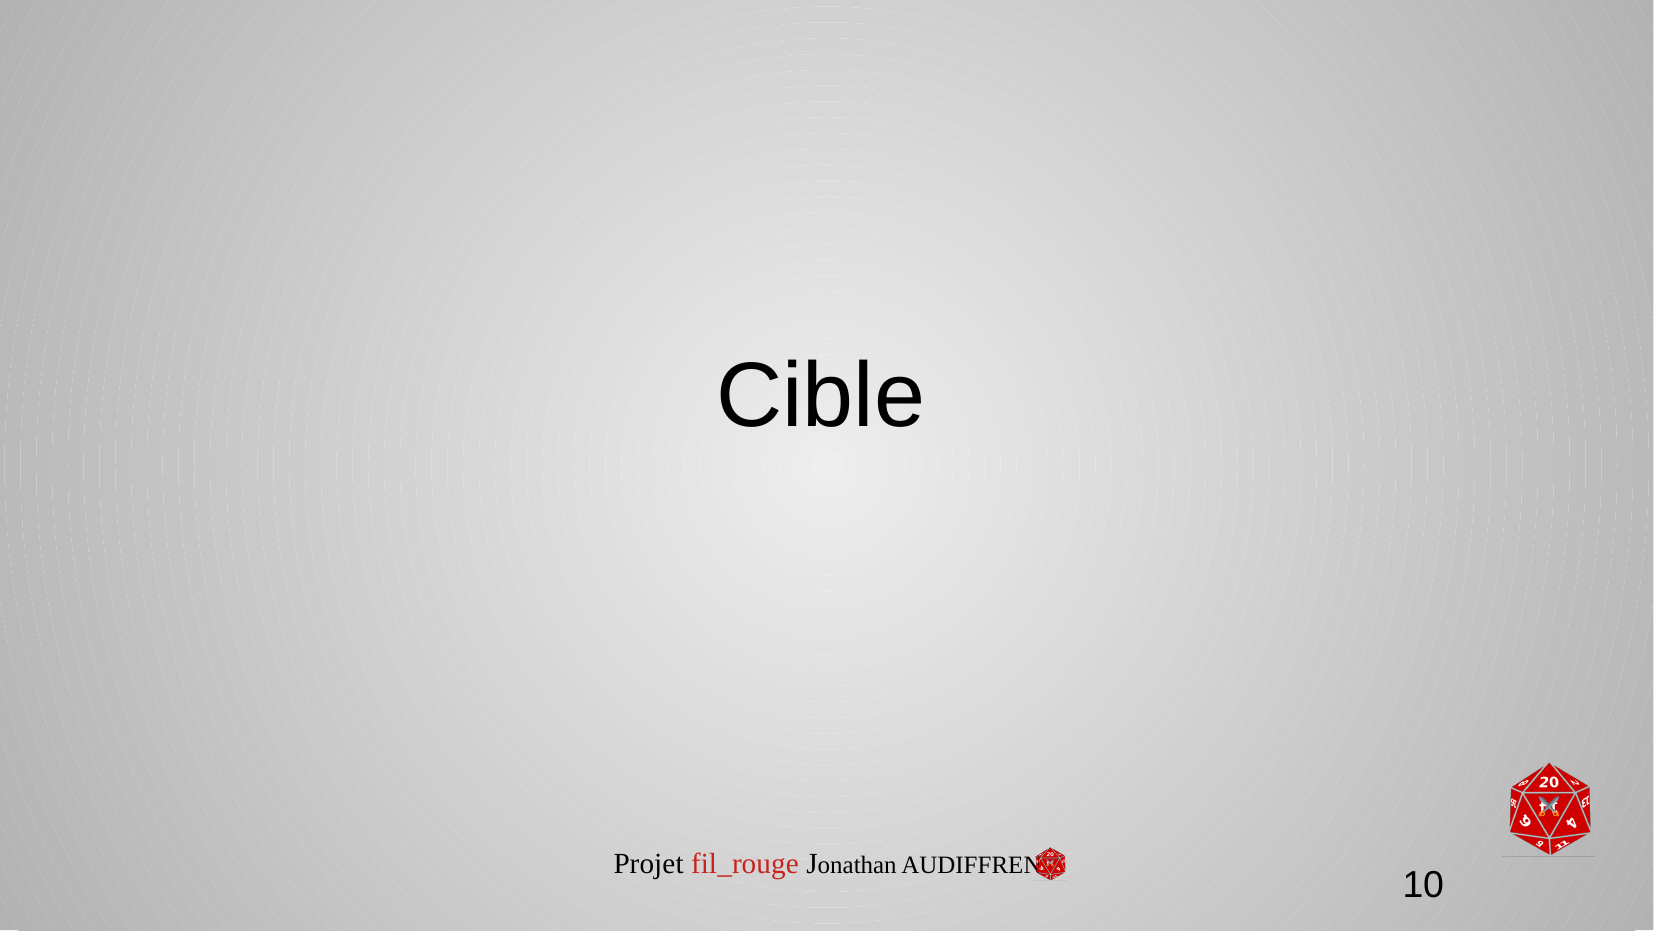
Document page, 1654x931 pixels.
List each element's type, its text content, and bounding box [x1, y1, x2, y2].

title Cible [76, 317, 1565, 473]
picture [1502, 762, 1595, 857]
picture [1033, 847, 1067, 881]
